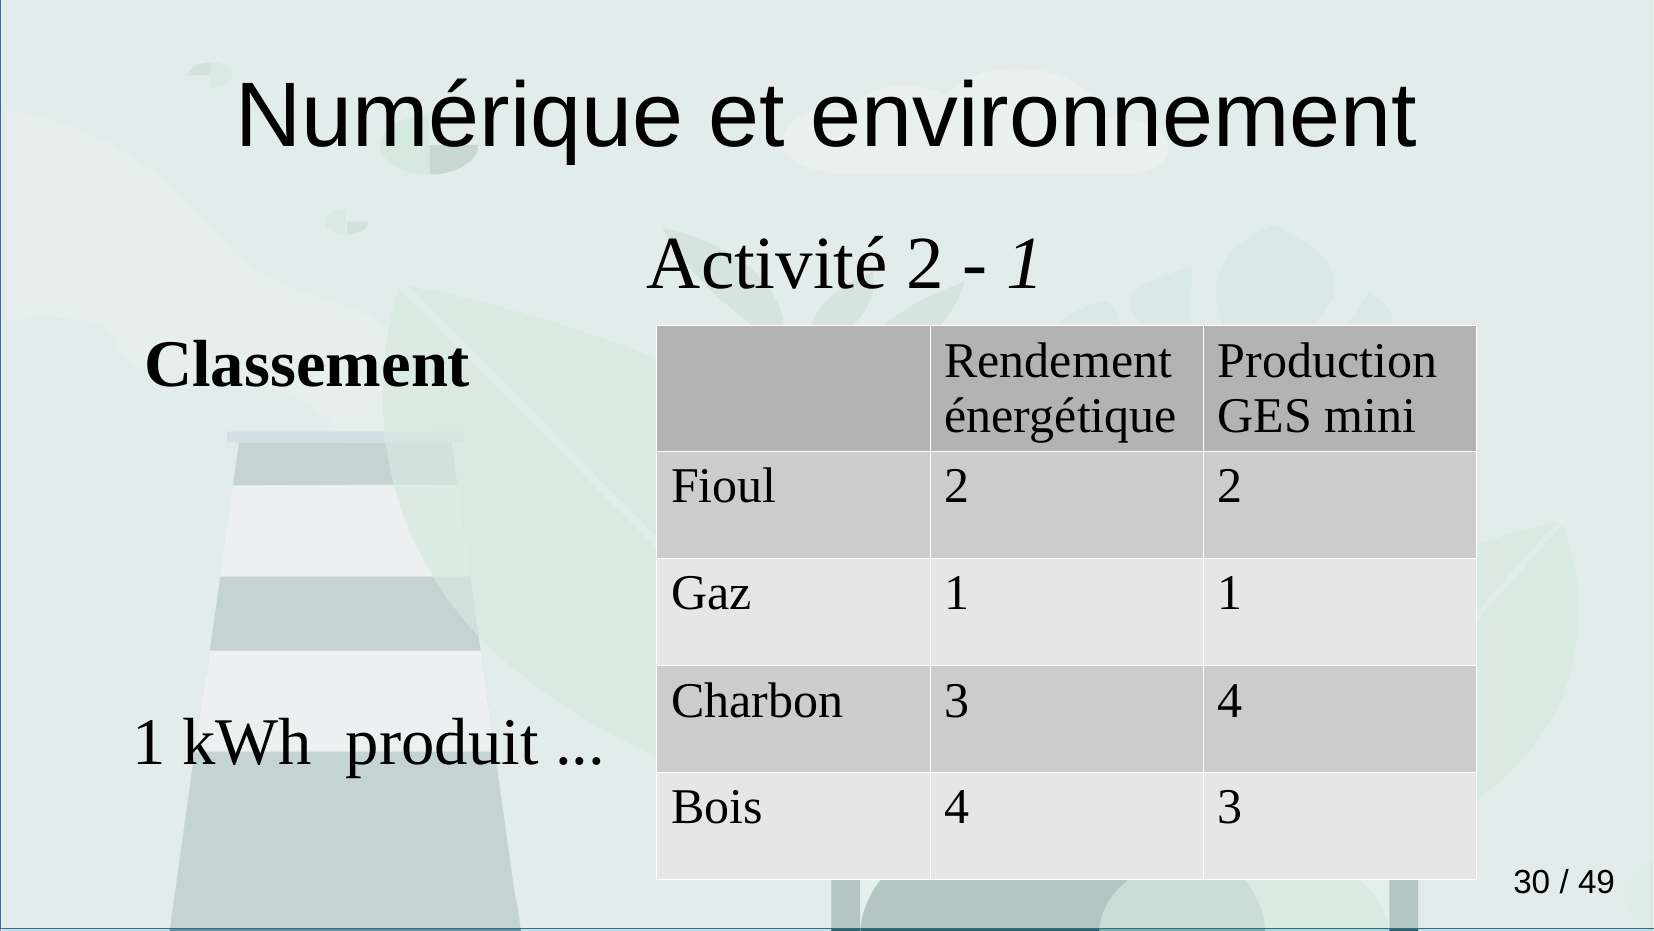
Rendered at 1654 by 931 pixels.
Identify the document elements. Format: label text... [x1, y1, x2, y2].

text_box Classement [129, 319, 756, 426]
table_cell 1 [931, 559, 1203, 665]
table_cell 3 [931, 666, 1203, 772]
text_box Activité 2 - 1 [574, 214, 1117, 325]
table_header [657, 326, 930, 451]
table_cell 2 [931, 452, 1203, 558]
title Numérique et environnement [82, 37, 1571, 193]
table_cell 4 [1204, 666, 1476, 772]
text_box <number> / 49 [1341, 855, 1630, 926]
table_cell 3 [1204, 773, 1476, 879]
table_cell 2 [1204, 452, 1476, 558]
table_cell Gaz [657, 559, 930, 665]
table_cell 1 [1204, 559, 1476, 665]
text_box [0, 0, 1654, 929]
table_cell Charbon [657, 666, 930, 772]
table_cell Bois [657, 773, 930, 879]
table_header Production GES mini [1204, 326, 1476, 451]
text_box 1 kWh produit ... [117, 697, 656, 804]
table_cell Fioul [657, 452, 930, 558]
table_header Rendement énergétique [931, 326, 1203, 451]
table_cell 4 [931, 773, 1203, 879]
